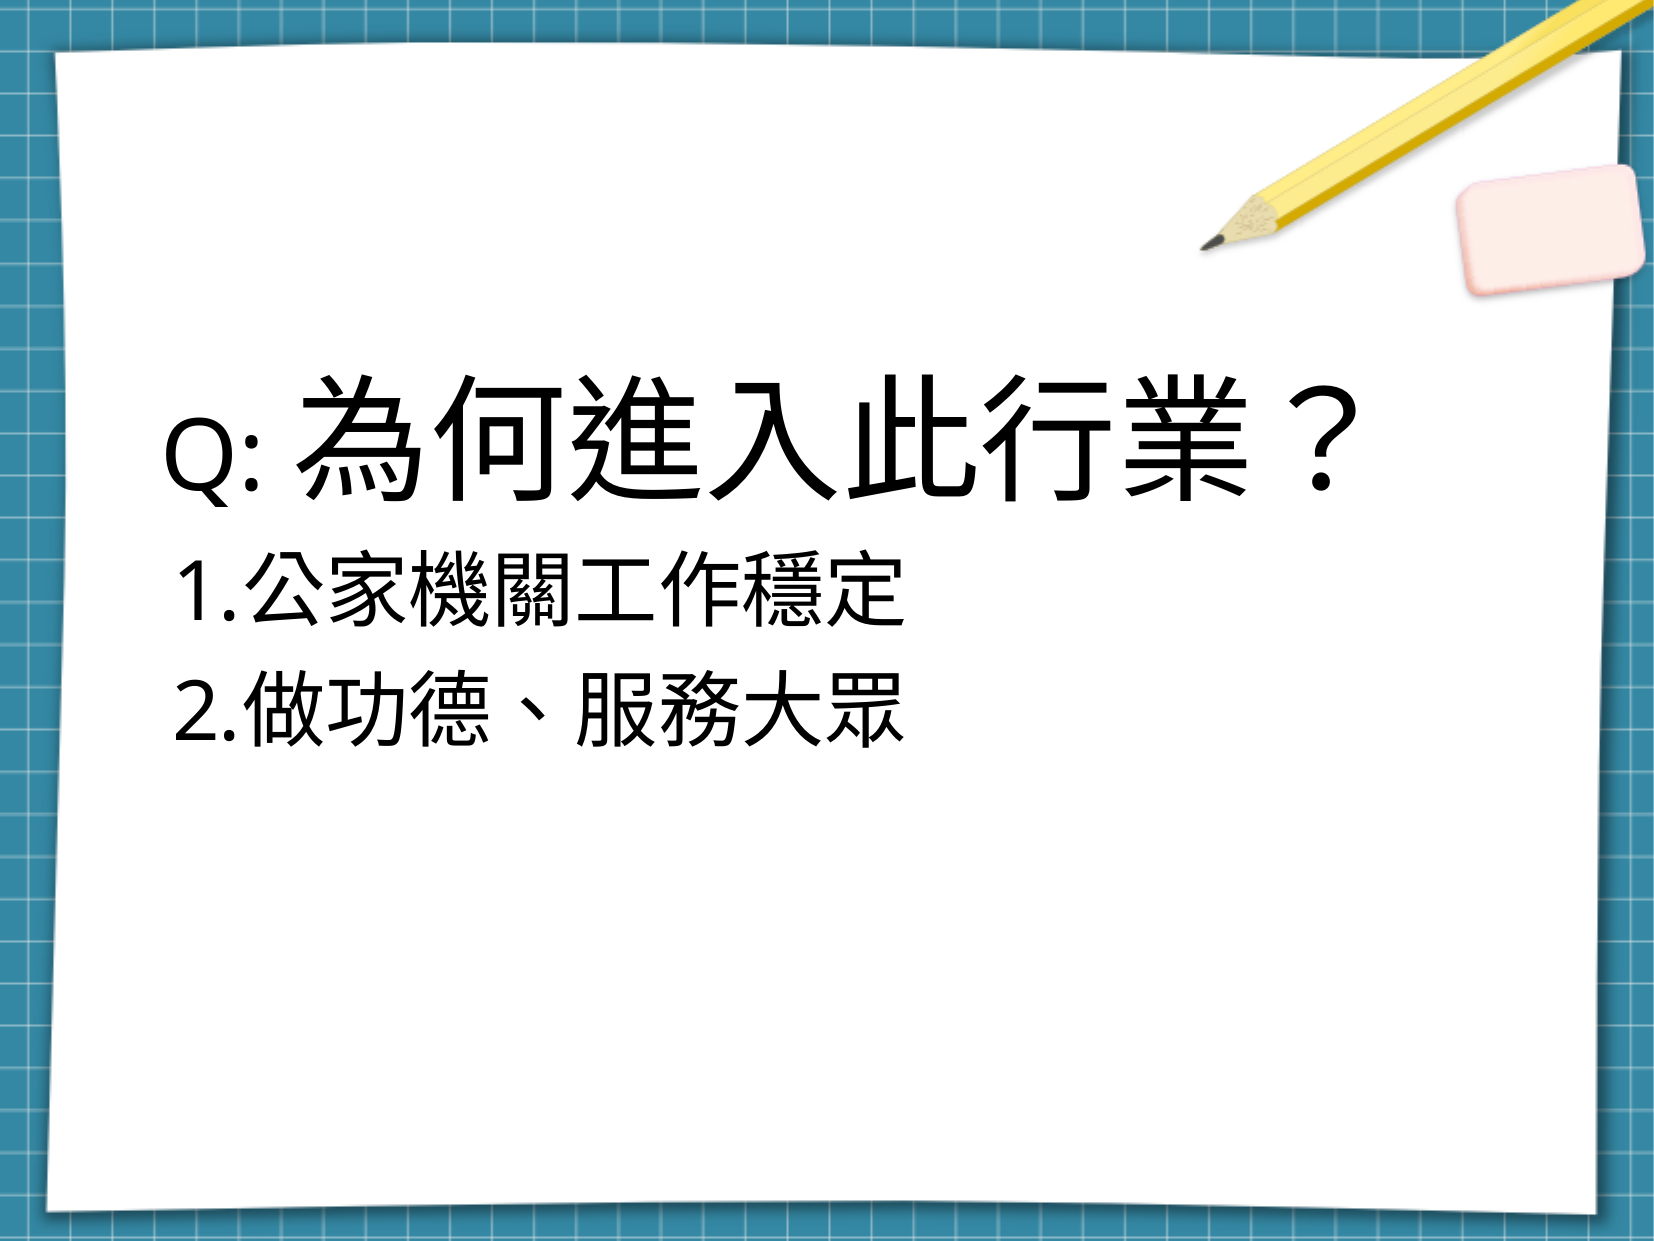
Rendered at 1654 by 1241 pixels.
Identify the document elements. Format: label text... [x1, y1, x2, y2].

picture [0, 0, 1654, 1241]
text_box 公家機關工作穩定 做功德、服務大眾 [157, 516, 1441, 1204]
text_box Q:為何進入此行業？ [145, 323, 1484, 508]
